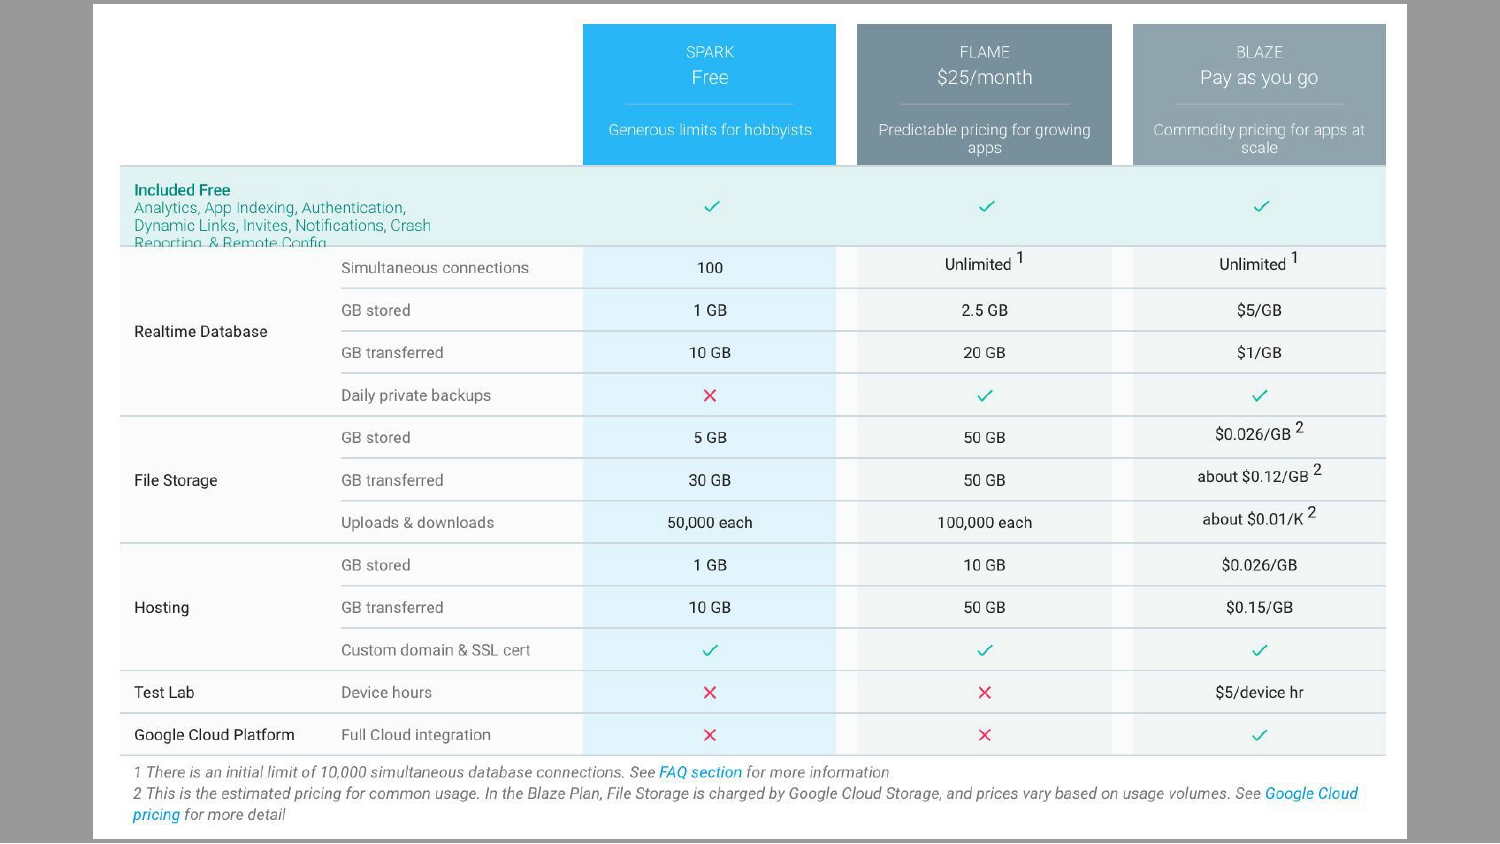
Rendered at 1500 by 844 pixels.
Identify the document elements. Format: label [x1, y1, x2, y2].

text_box [0, 0, 1500, 843]
